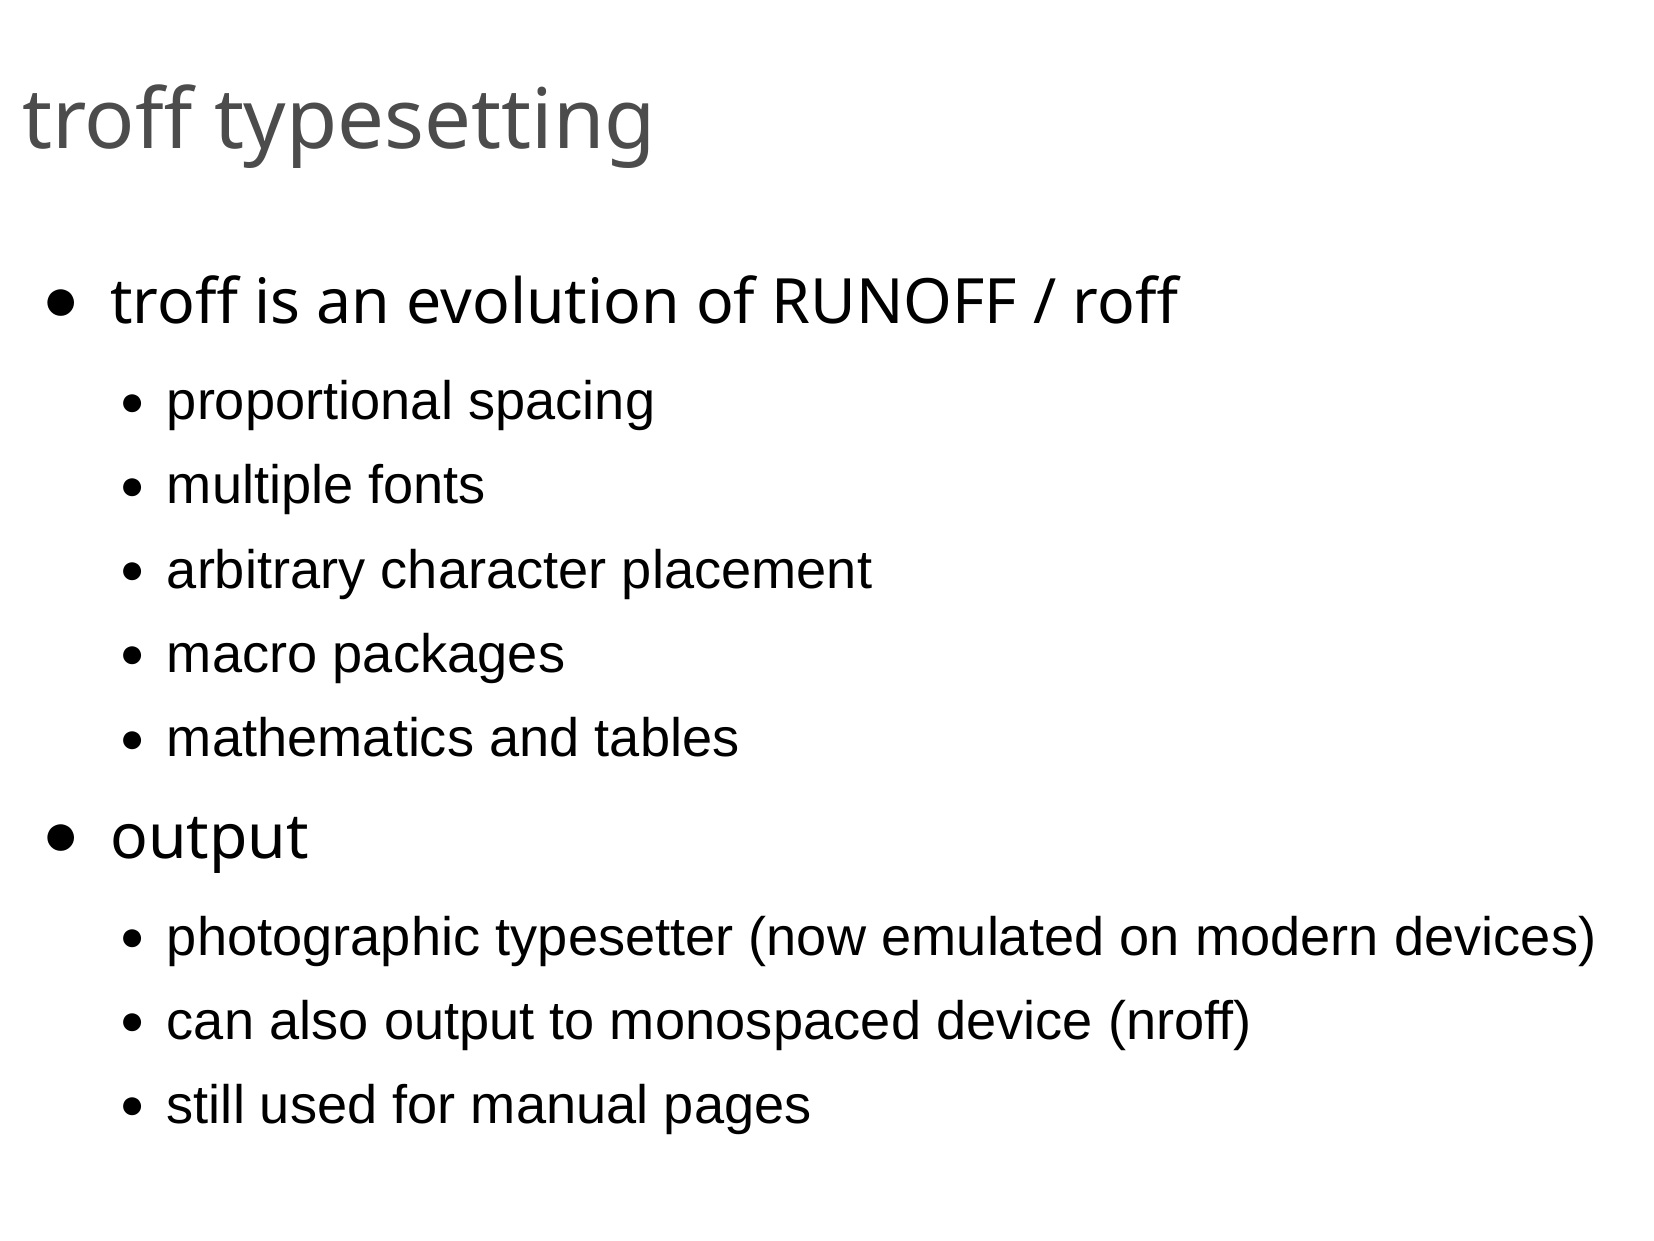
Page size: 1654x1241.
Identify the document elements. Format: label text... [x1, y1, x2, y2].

title troff typesetting [22, 19, 1654, 213]
list troff is an evolution of RUNOFF / roff proportional spacing multiple fonts arbitrary character placement macro packages mathematics and tables output photographic typesetter (now emulated on modern devices) can also output to monospaced device (nroff) still used for manual pages [25, 233, 1654, 1158]
